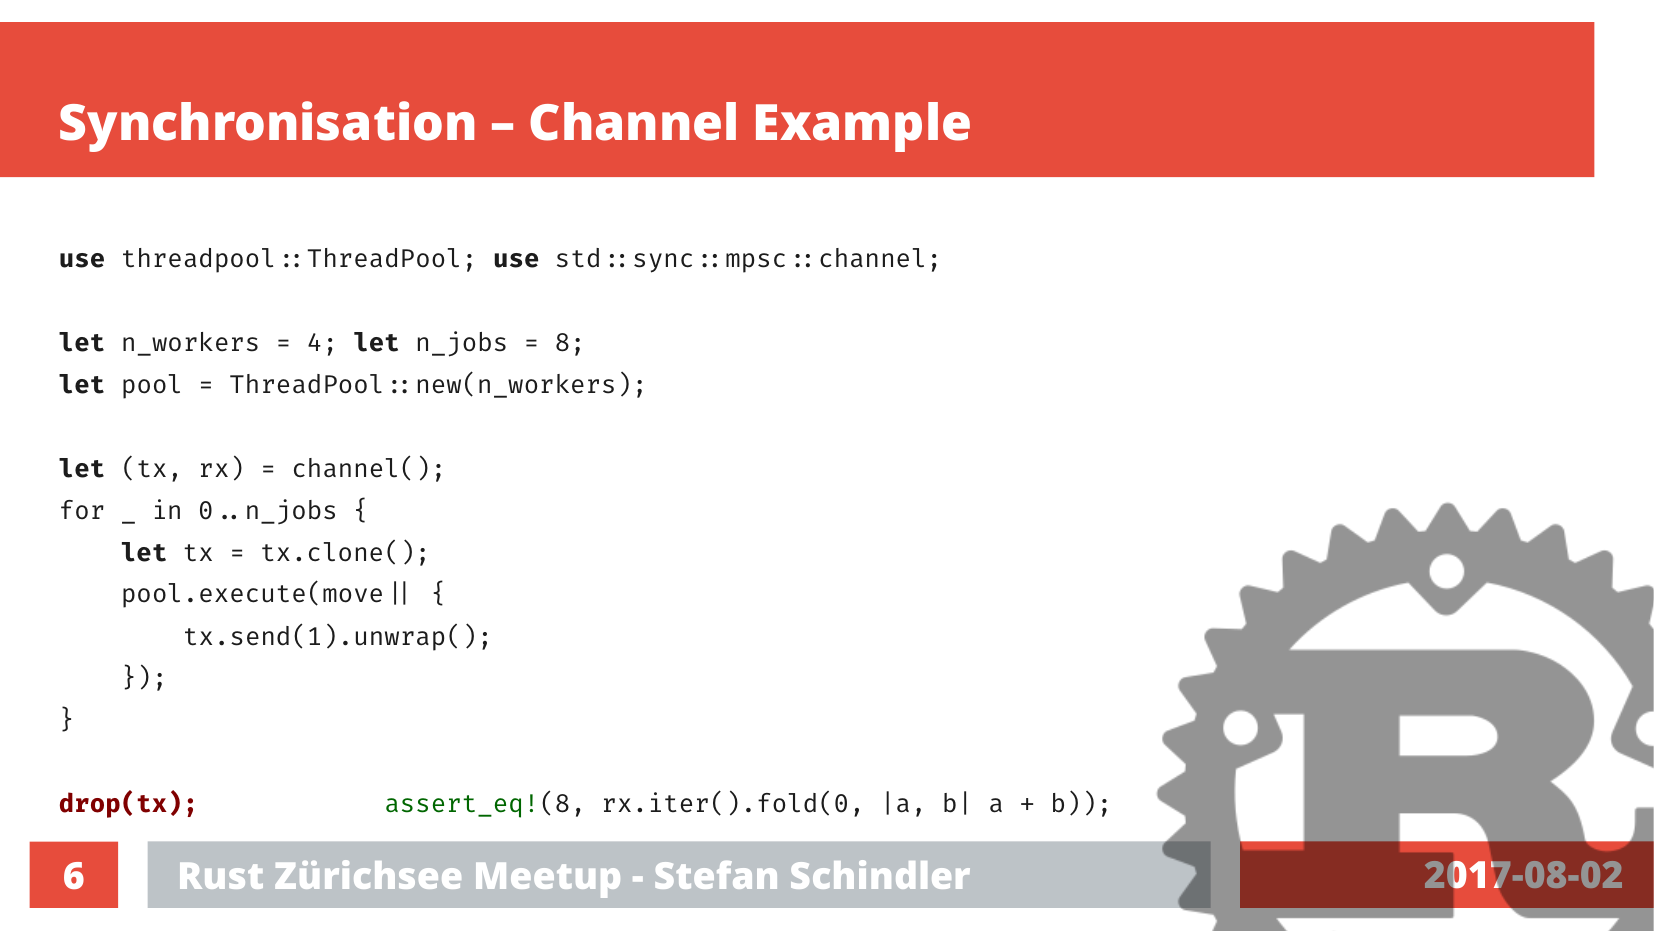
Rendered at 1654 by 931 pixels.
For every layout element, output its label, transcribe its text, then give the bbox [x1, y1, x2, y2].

title Synchronisation – Channel Example [59, 44, 1595, 156]
picture [1053, 399, 1654, 931]
list use threadpool::ThreadPool; use std::sync::mpsc::channel; let n_workers = 4; let n_jobs = 8; let pool = ThreadPool::new(n_workers); let (tx, rx) = channel(); for _ in 0..n_jobs { let tx = tx.clone(); pool.execute(move|| { tx.send(1).unwrap(); }); } drop(tx); assert_eq!(8, rx.iter().fold(0, |a, b| a + b)); [59, 243, 1565, 820]
